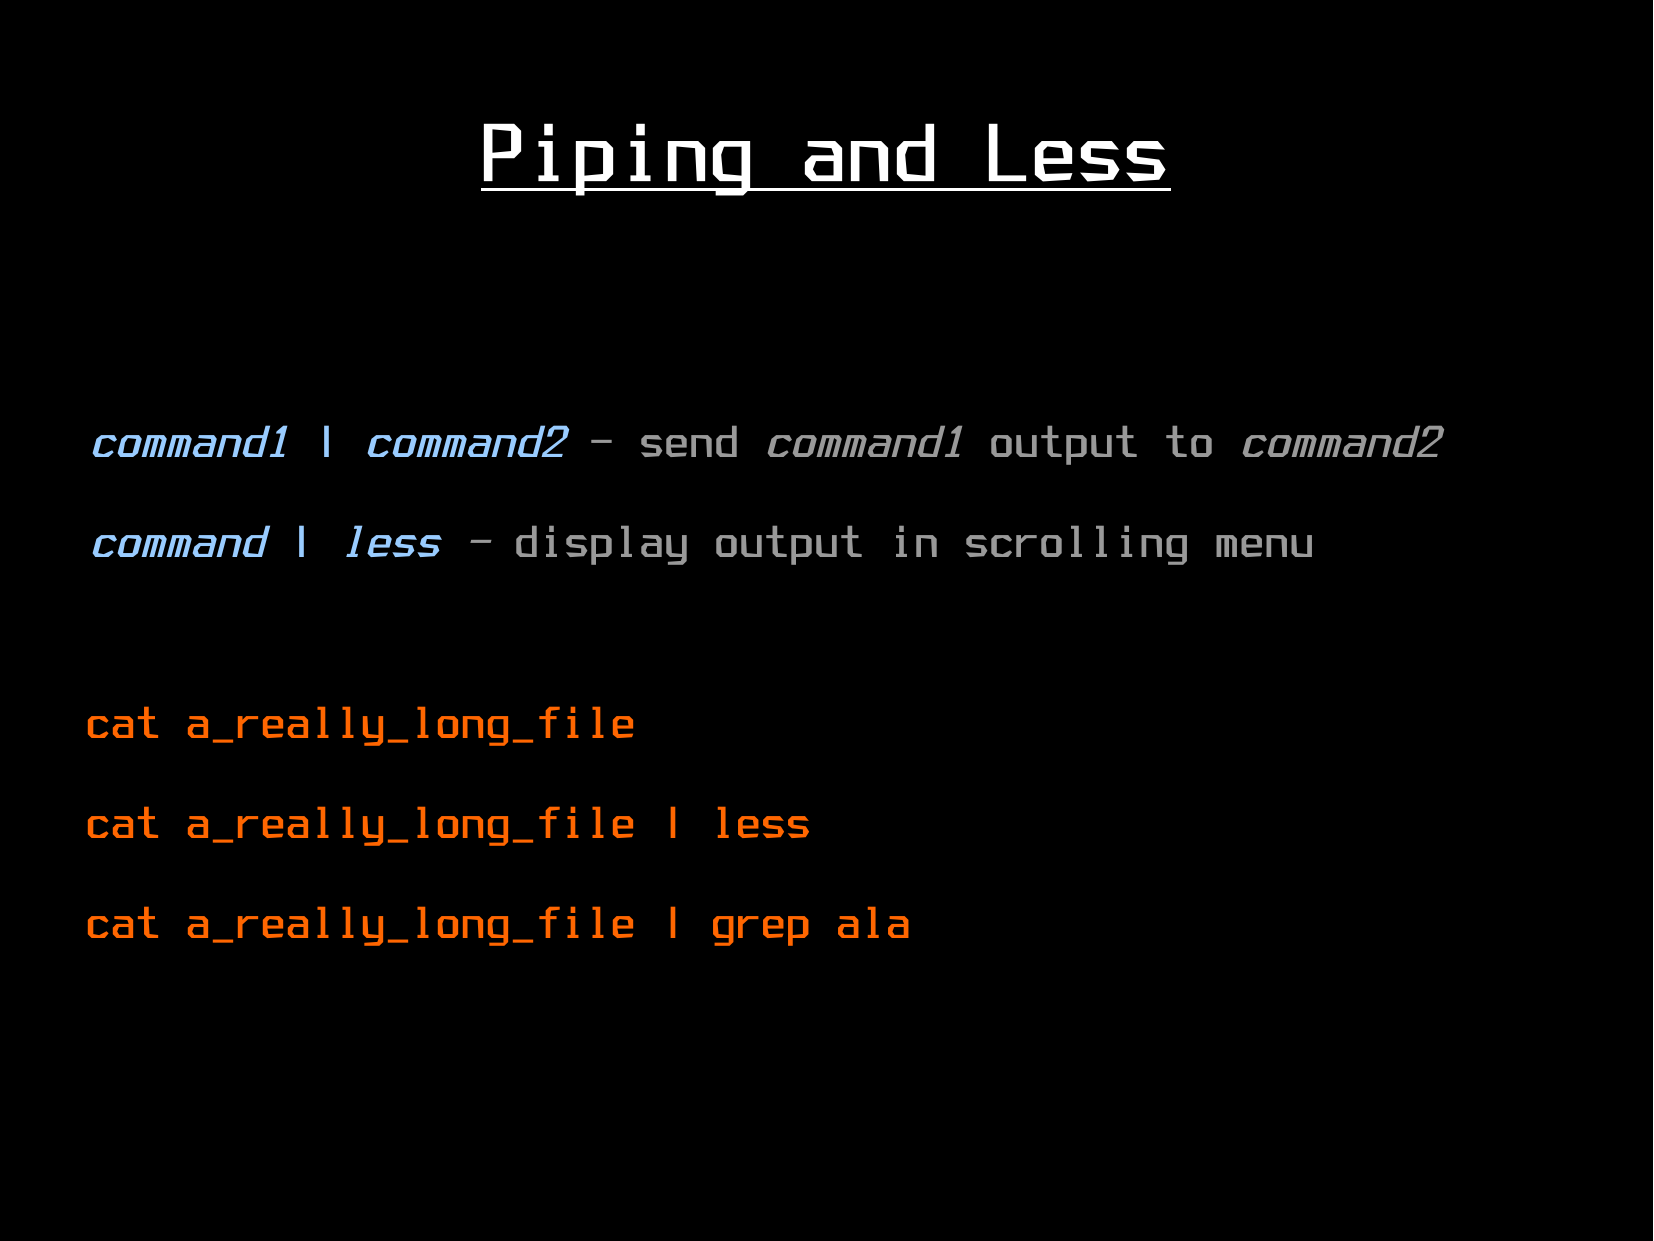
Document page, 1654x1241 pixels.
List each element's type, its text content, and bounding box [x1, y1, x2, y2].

title Piping and Less [82, 49, 1571, 257]
table_header cat a_really_long_file cat a_really_long_file | less cat a_really_long_file | grep ala [72, 640, 1470, 1241]
text_box command1 | command2 - send command1 output to command2 command | less - display output in scrolling menu [75, 359, 1591, 628]
